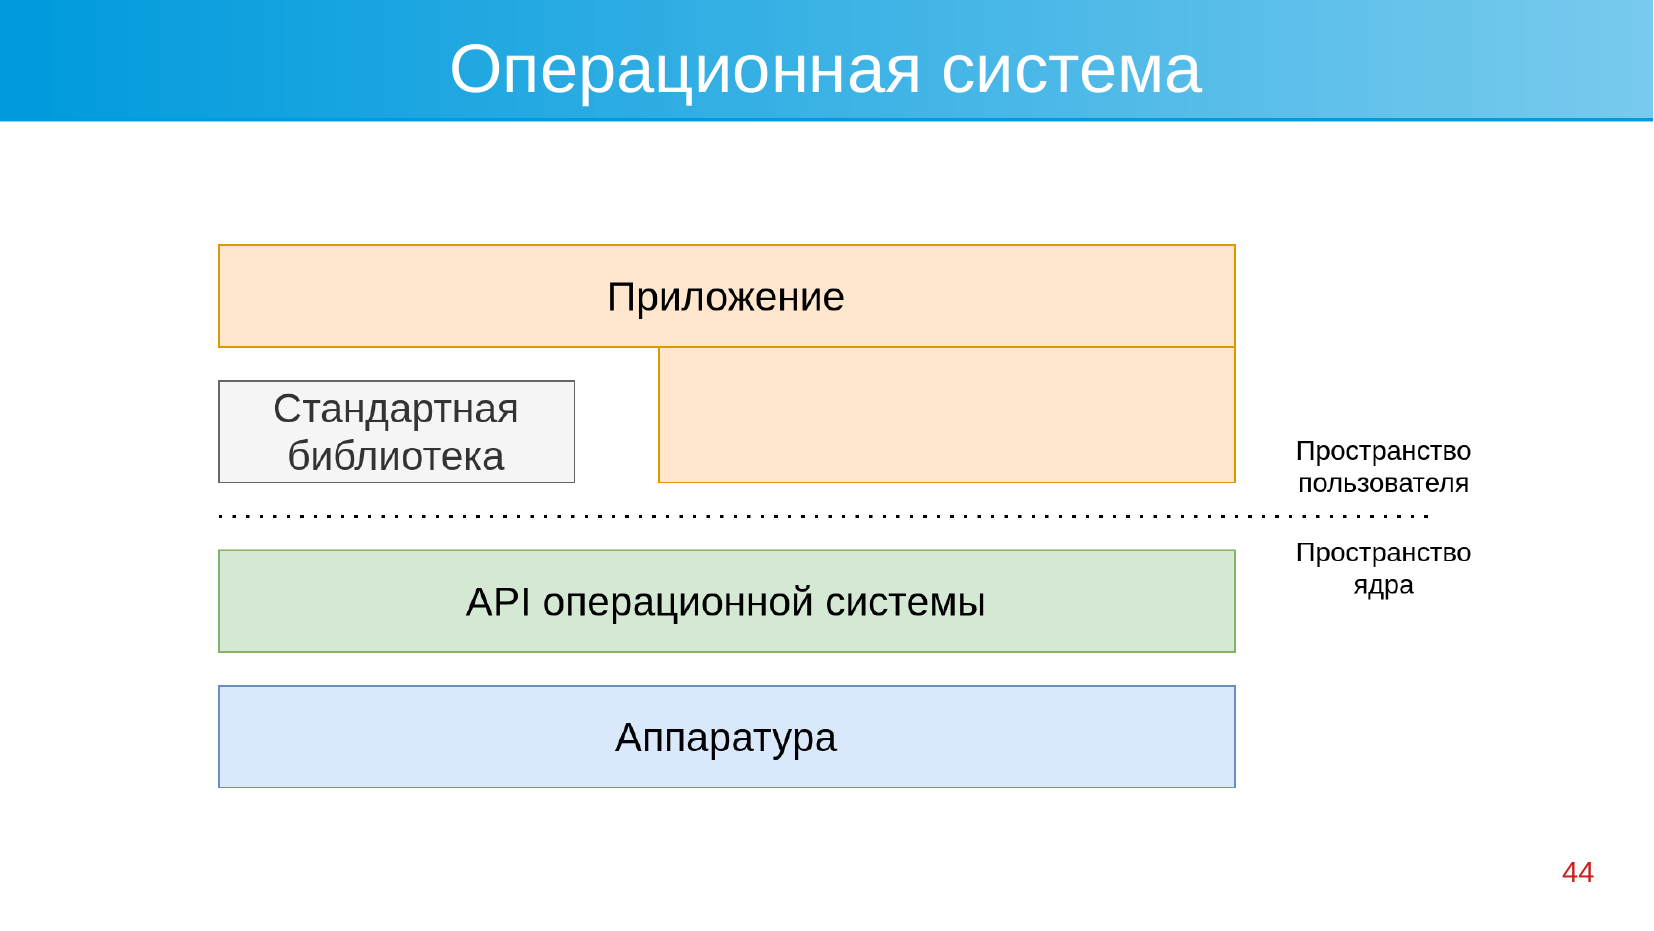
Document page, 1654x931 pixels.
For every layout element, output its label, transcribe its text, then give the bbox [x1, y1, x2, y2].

picture [216, 244, 1501, 788]
title Операционная система [59, 29, 1595, 108]
